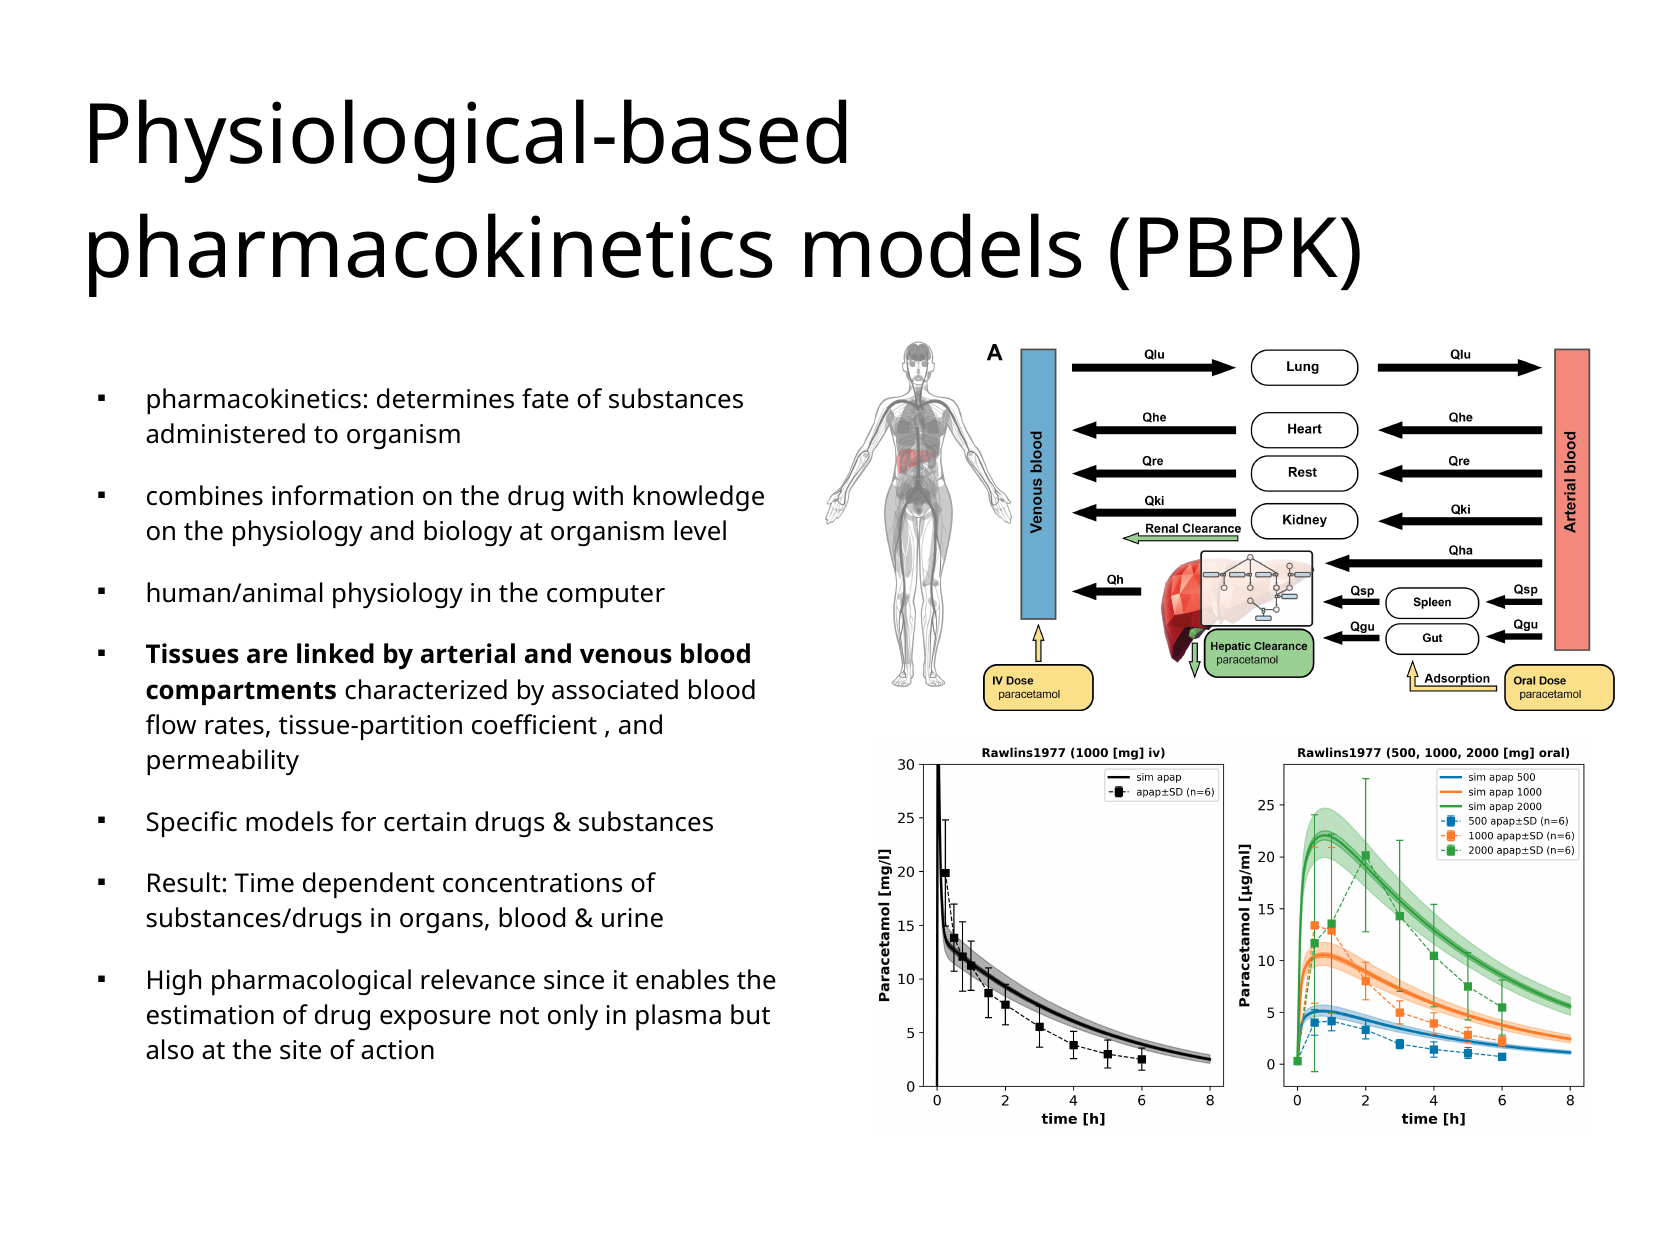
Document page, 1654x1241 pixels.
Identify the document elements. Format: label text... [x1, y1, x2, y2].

picture [870, 739, 1593, 1136]
title Physiological-based pharmacokinetics models (PBPK) [82, 84, 1571, 292]
picture [825, 341, 1621, 711]
list pharmacokinetics: determines fate of substances administered to organism combines information on the drug with knowledge on the physiology and biology at organism level human/animal physiology in the computer Tissues are linked by arterial and venous blood compartments characterized by associated blood flow rates, tissue-partition coefficient , and permeability Specific models for certain drugs & substances Result: Time dependent concentrations of substances/drugs in organs, blood & urine High pharmacological relevance since it enables the estimation of drug exposure not only in plasma but also at the site of action [82, 284, 796, 1075]
